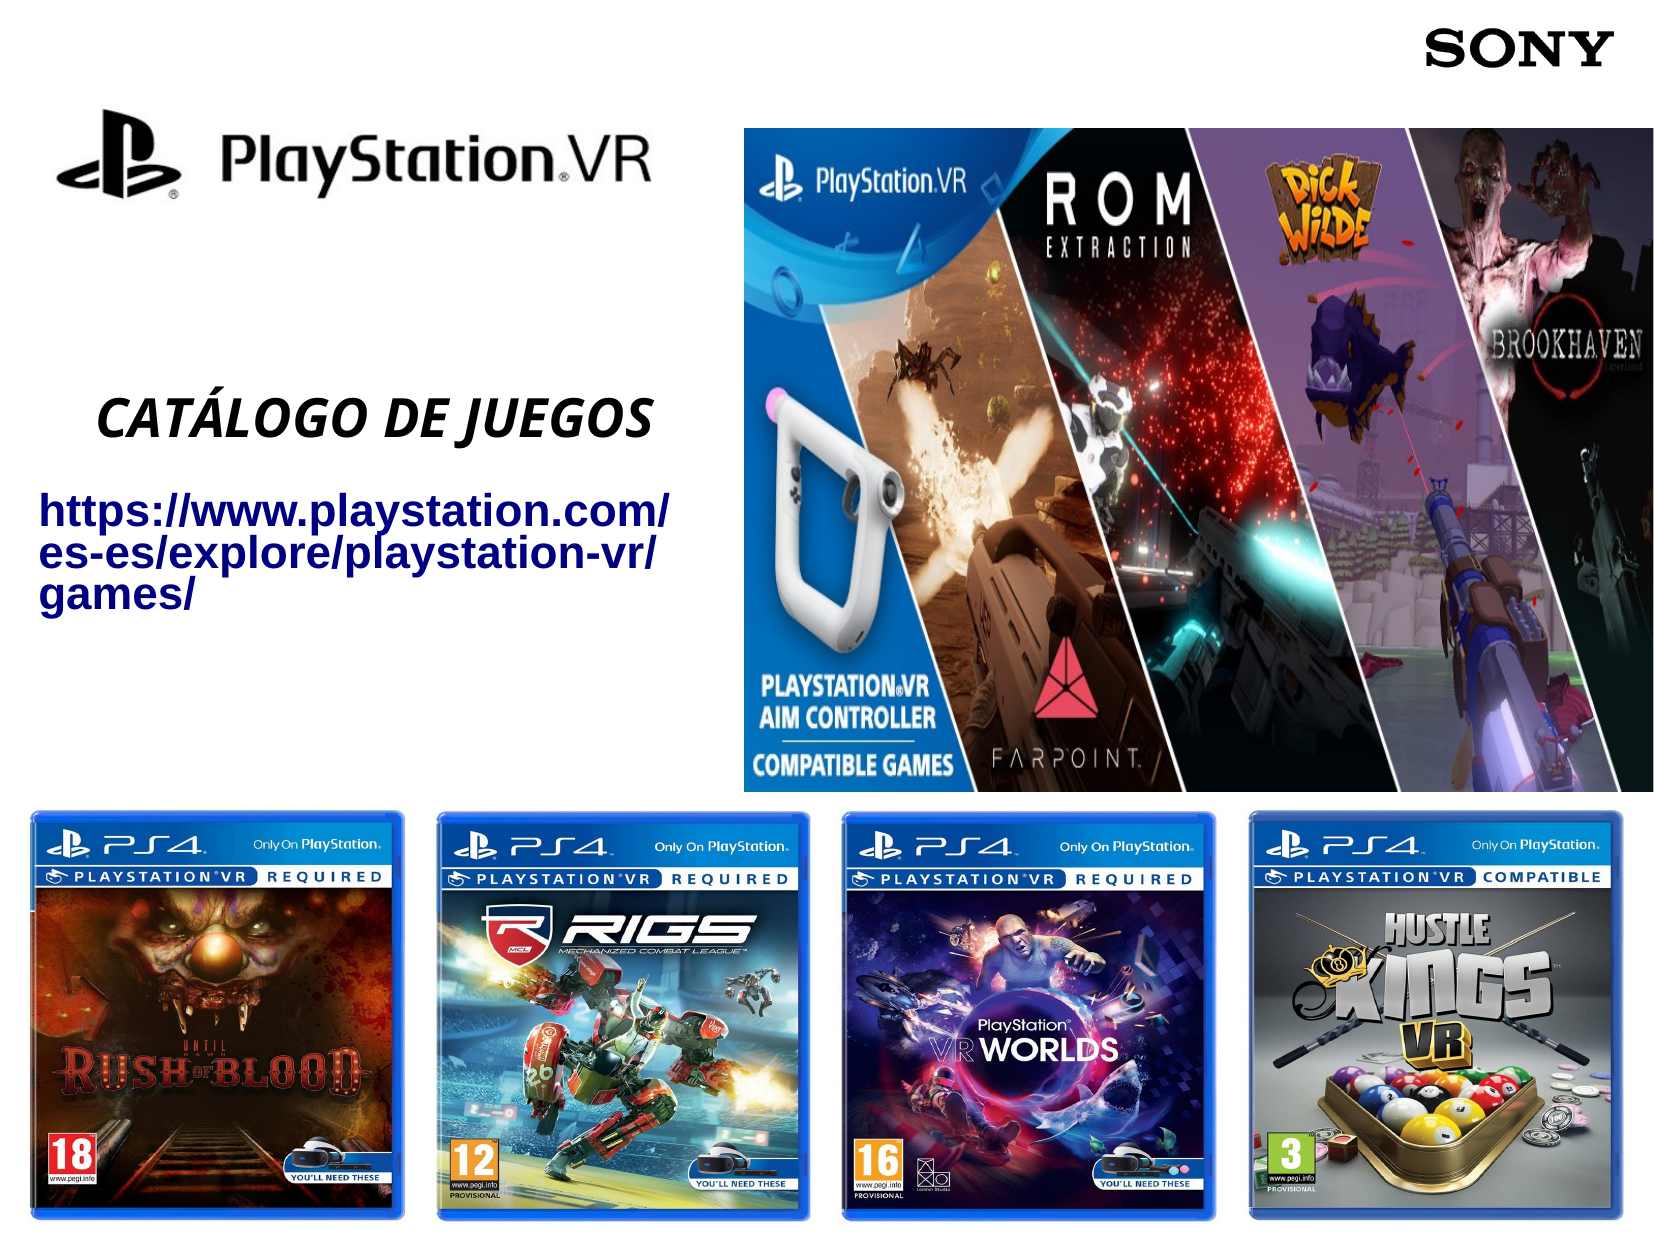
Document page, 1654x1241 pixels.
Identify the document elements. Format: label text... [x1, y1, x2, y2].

picture [11, 11, 697, 296]
text_box https://www.playstation.com/es-es/explore/playstation-vr/games/ [23, 477, 697, 650]
picture [1417, 23, 1622, 72]
picture [0, 128, 1654, 1241]
title CATÁLOGO DE JUEGOS [0, 239, 744, 595]
picture [1029, 143, 1038, 155]
